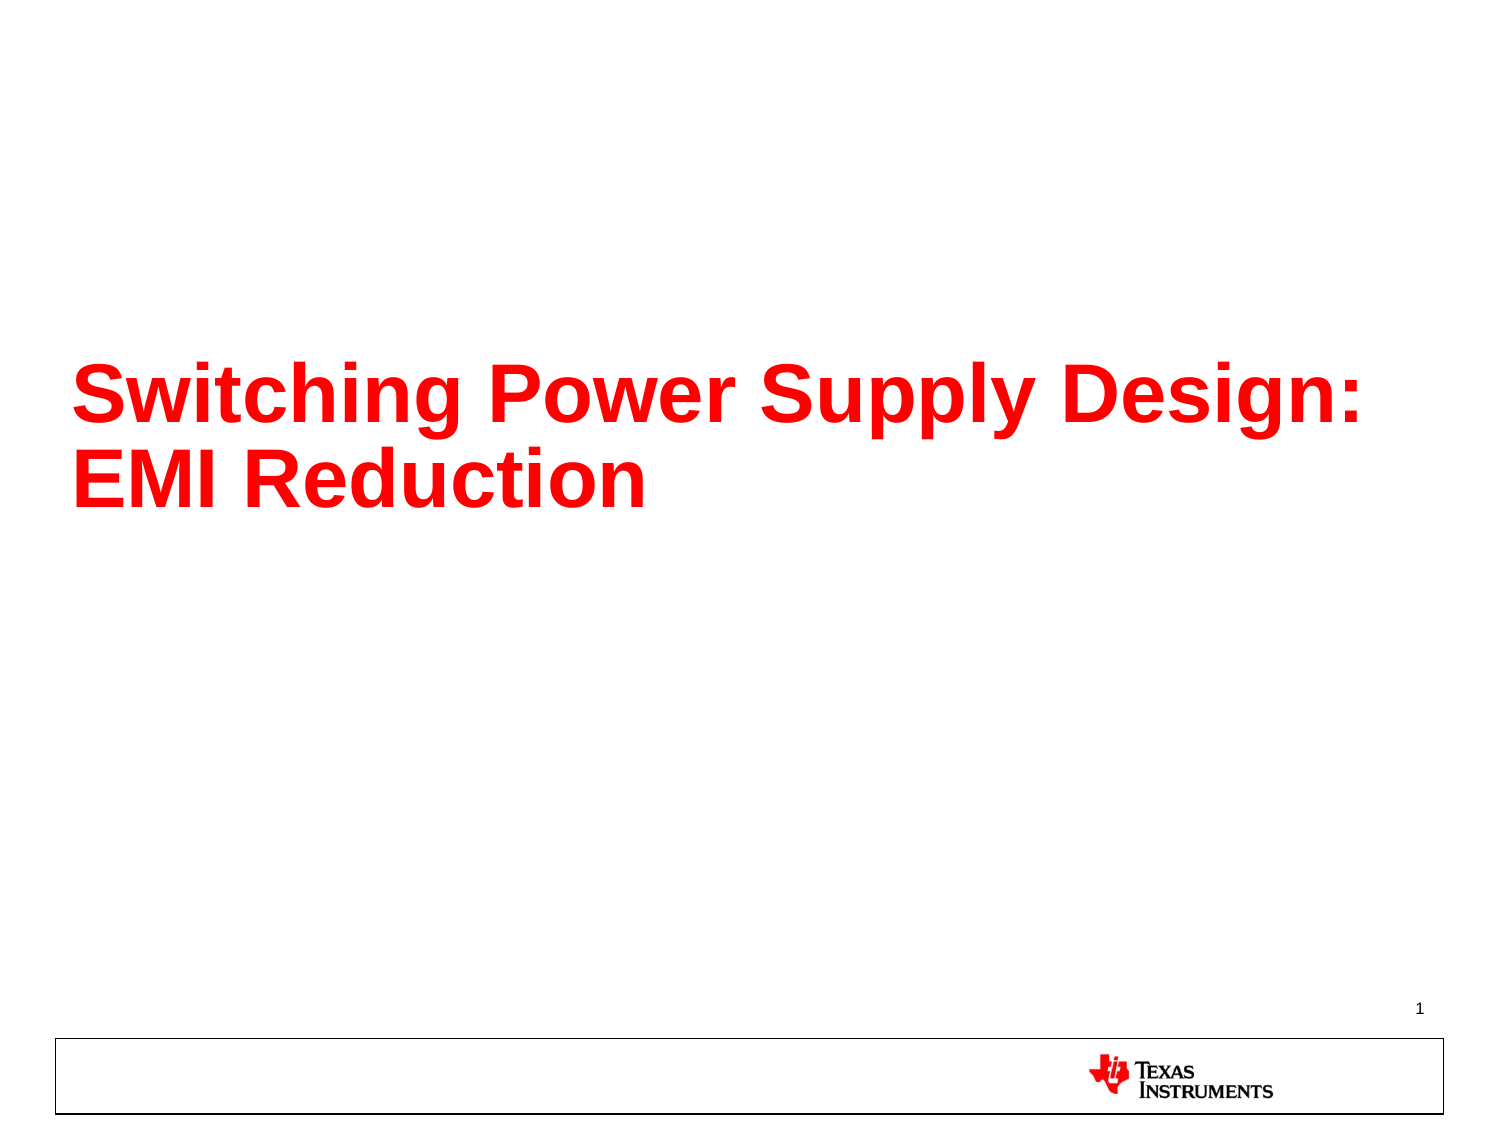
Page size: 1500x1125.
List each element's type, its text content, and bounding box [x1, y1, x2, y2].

text_box <numero> [1089, 990, 1440, 1025]
title Switching Power Supply Design: EMI Reduction [56, 318, 1444, 560]
picture [1087, 1052, 1274, 1099]
